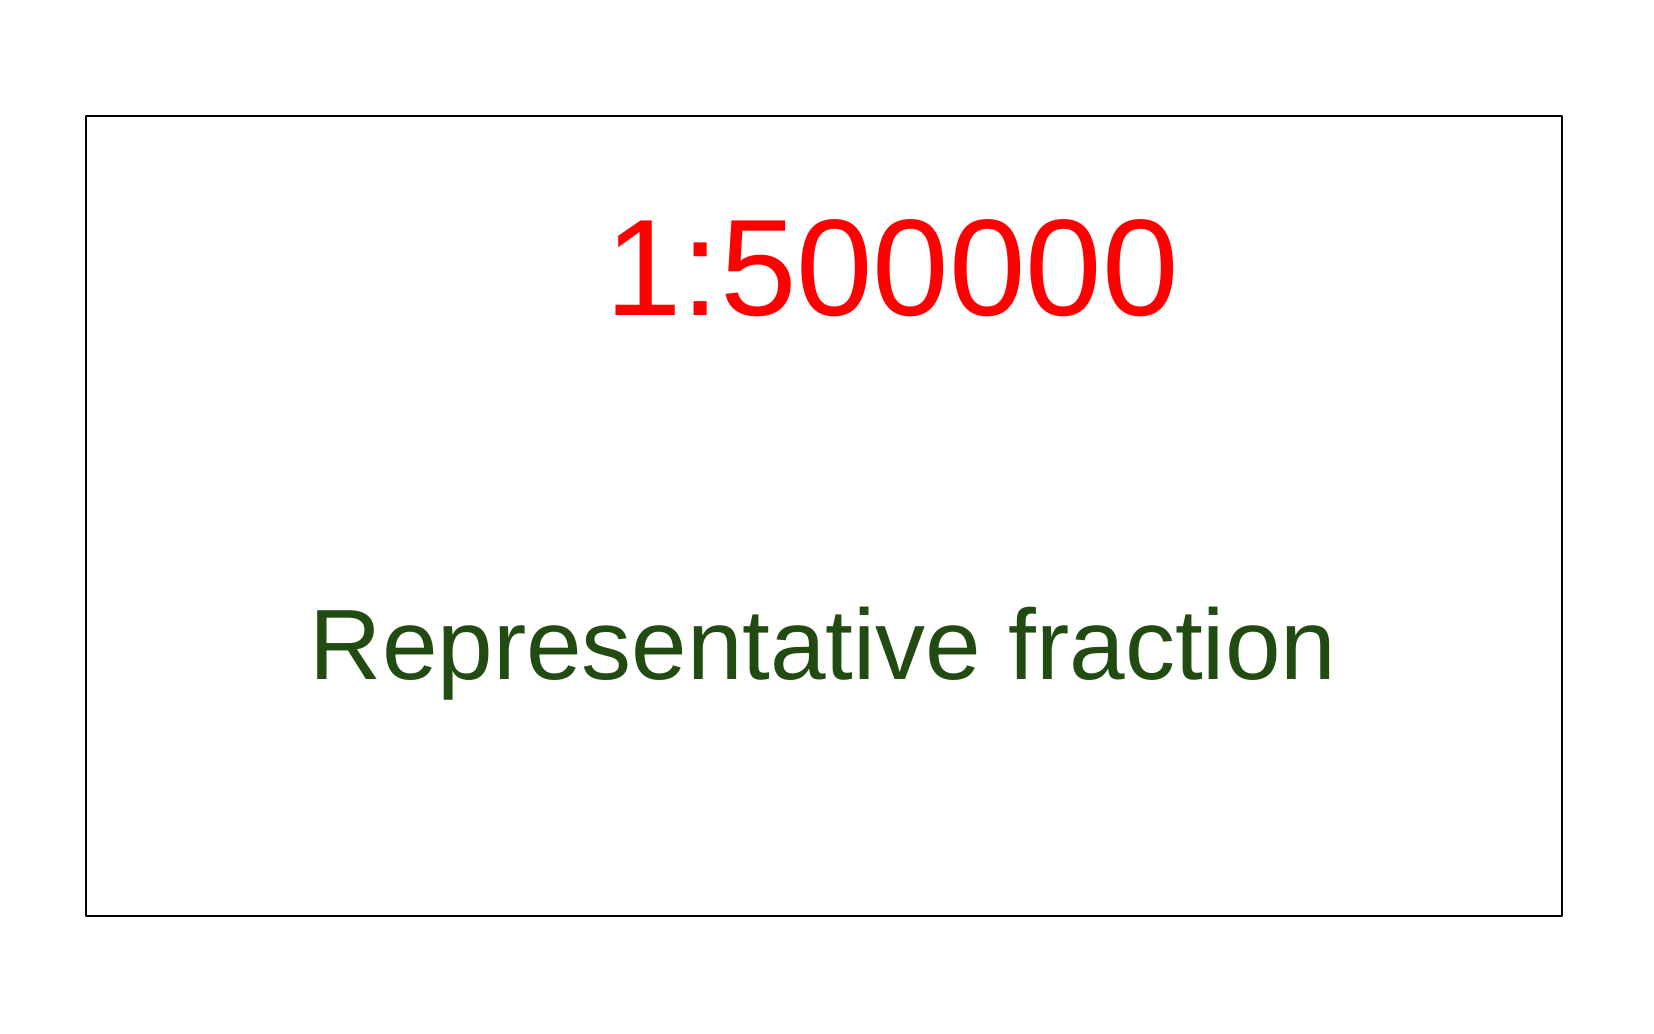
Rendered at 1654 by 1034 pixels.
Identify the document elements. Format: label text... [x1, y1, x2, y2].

text_box Representative fraction [295, 581, 1382, 709]
text_box 1:500000 [590, 183, 1654, 371]
text_box [85, 115, 1563, 917]
